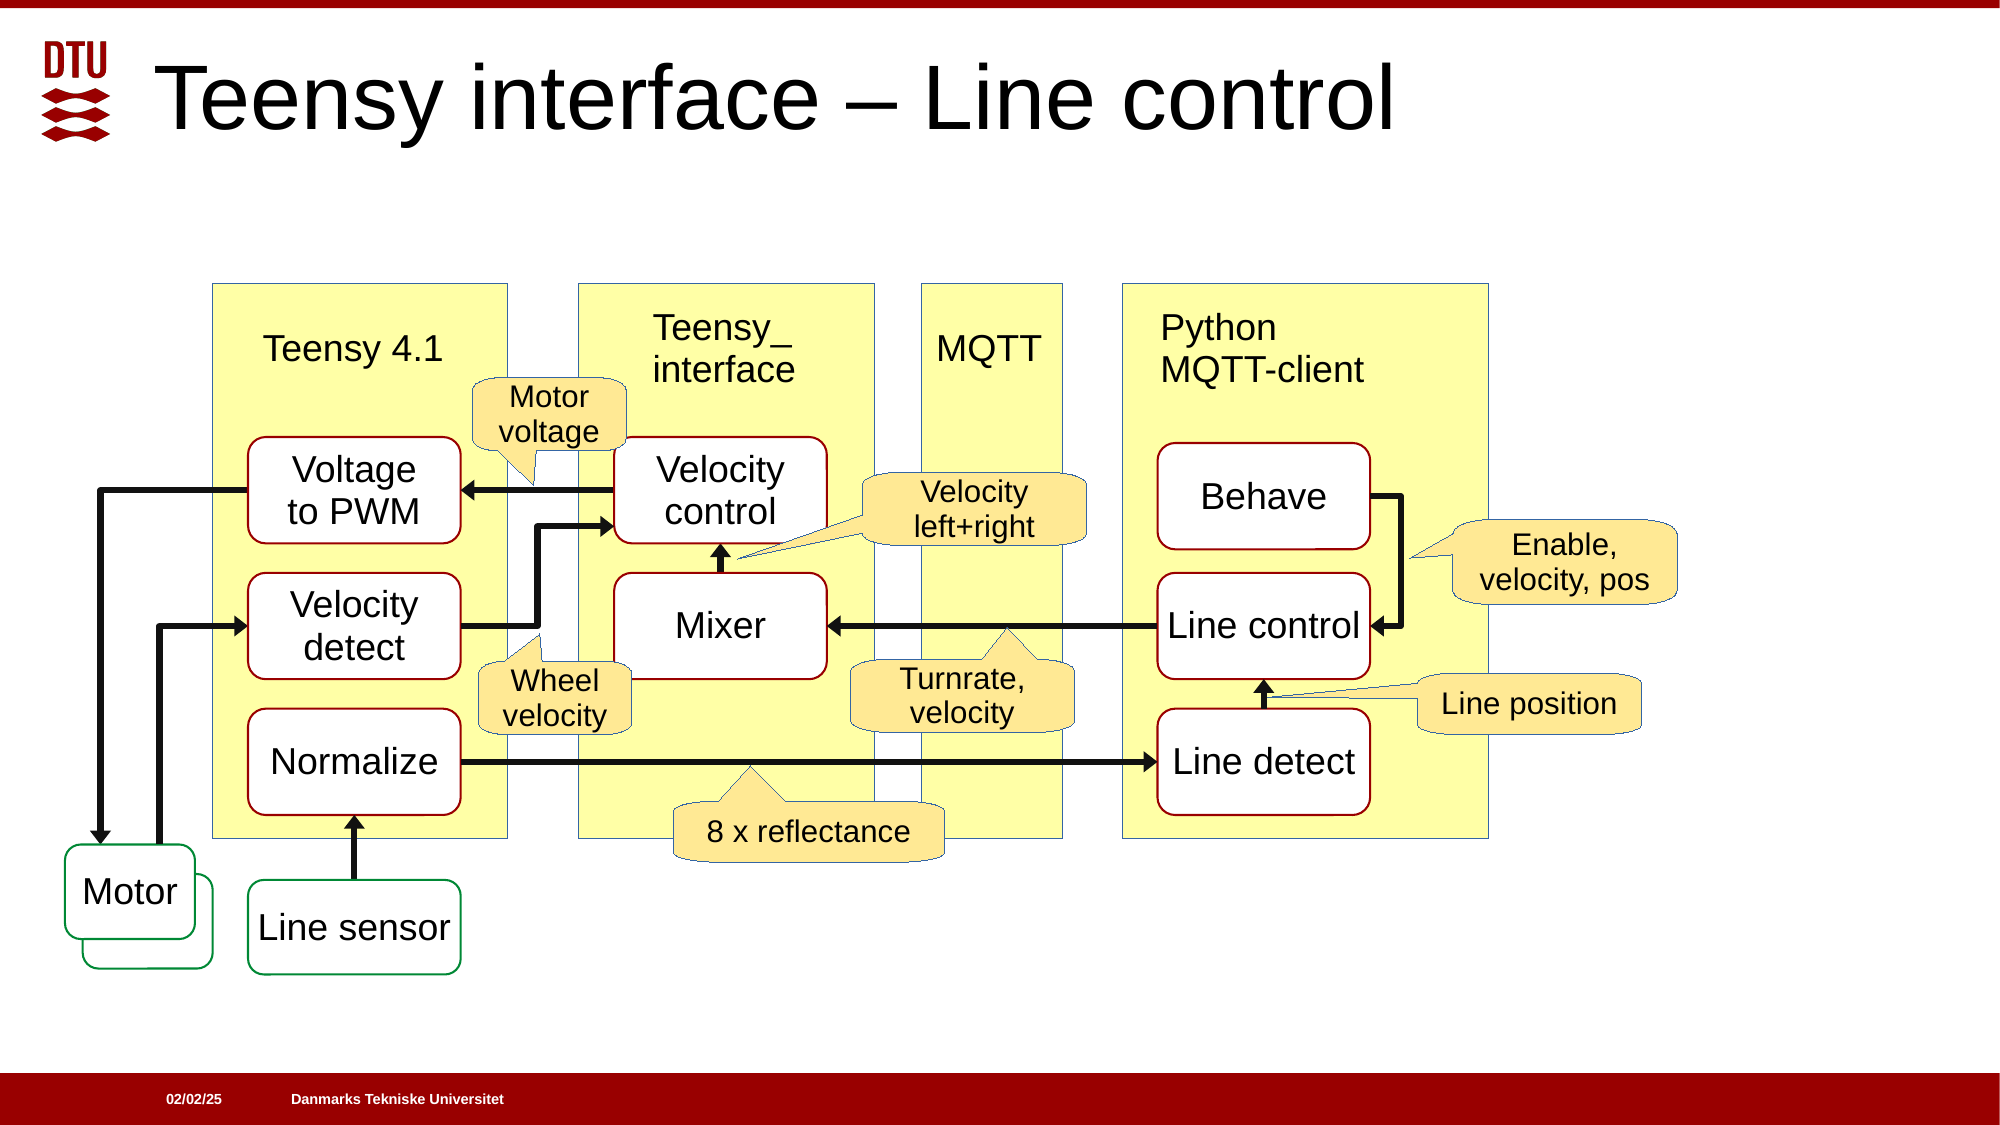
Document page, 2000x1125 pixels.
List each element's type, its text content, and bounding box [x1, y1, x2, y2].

text_box MQTT [921, 320, 1063, 378]
text_box Line control [1157, 572, 1371, 680]
text_box Voltage to PWM [248, 437, 461, 544]
text_box [921, 765, 1063, 839]
text_box [578, 493, 614, 525]
text_box Motor [82, 874, 213, 969]
text_box [921, 545, 1063, 623]
text_box Teensy 4.1 [248, 320, 534, 378]
text_box [1122, 283, 1489, 697]
text_box [921, 629, 1004, 659]
text_box Python MQTT-client [1145, 299, 1380, 399]
text_box [722, 534, 875, 625]
text_box Velocity left+right [737, 472, 1087, 560]
text_box 8 x reflectance [673, 765, 945, 863]
text_box [921, 283, 1063, 320]
text_box Line sensor [248, 879, 461, 975]
text_box [212, 492, 508, 625]
text_box Motor voltage [472, 377, 627, 486]
text_box Mixer [614, 572, 827, 680]
text_box [212, 283, 508, 489]
text_box Line detect [1157, 708, 1371, 816]
text_box Normalize [248, 708, 461, 816]
title Teensy interface – Line control [153, 46, 1900, 192]
text_box Behave [1157, 442, 1371, 550]
text_box Line position [1267, 673, 1642, 735]
text_box [578, 283, 875, 527]
text_box [578, 528, 719, 661]
text_box [578, 627, 875, 759]
text_box Motor [64, 844, 195, 940]
text_box Velocity detect [248, 572, 461, 680]
text_box [1122, 629, 1262, 760]
text_box [212, 627, 508, 839]
text_box [751, 765, 875, 801]
text_box [921, 730, 1063, 759]
text_box [1122, 698, 1489, 839]
text_box [578, 765, 749, 839]
text_box Velocity control [614, 437, 827, 544]
text_box Turnrate, velocity [850, 627, 1075, 733]
text_box Enable, velocity, pos [1409, 519, 1678, 605]
text_box [356, 765, 508, 839]
text_box [1010, 629, 1063, 662]
text_box [578, 450, 614, 487]
text_box Teensy_ interface [637, 299, 921, 399]
text_box [921, 378, 1063, 473]
text_box Wheel velocity [478, 633, 632, 735]
